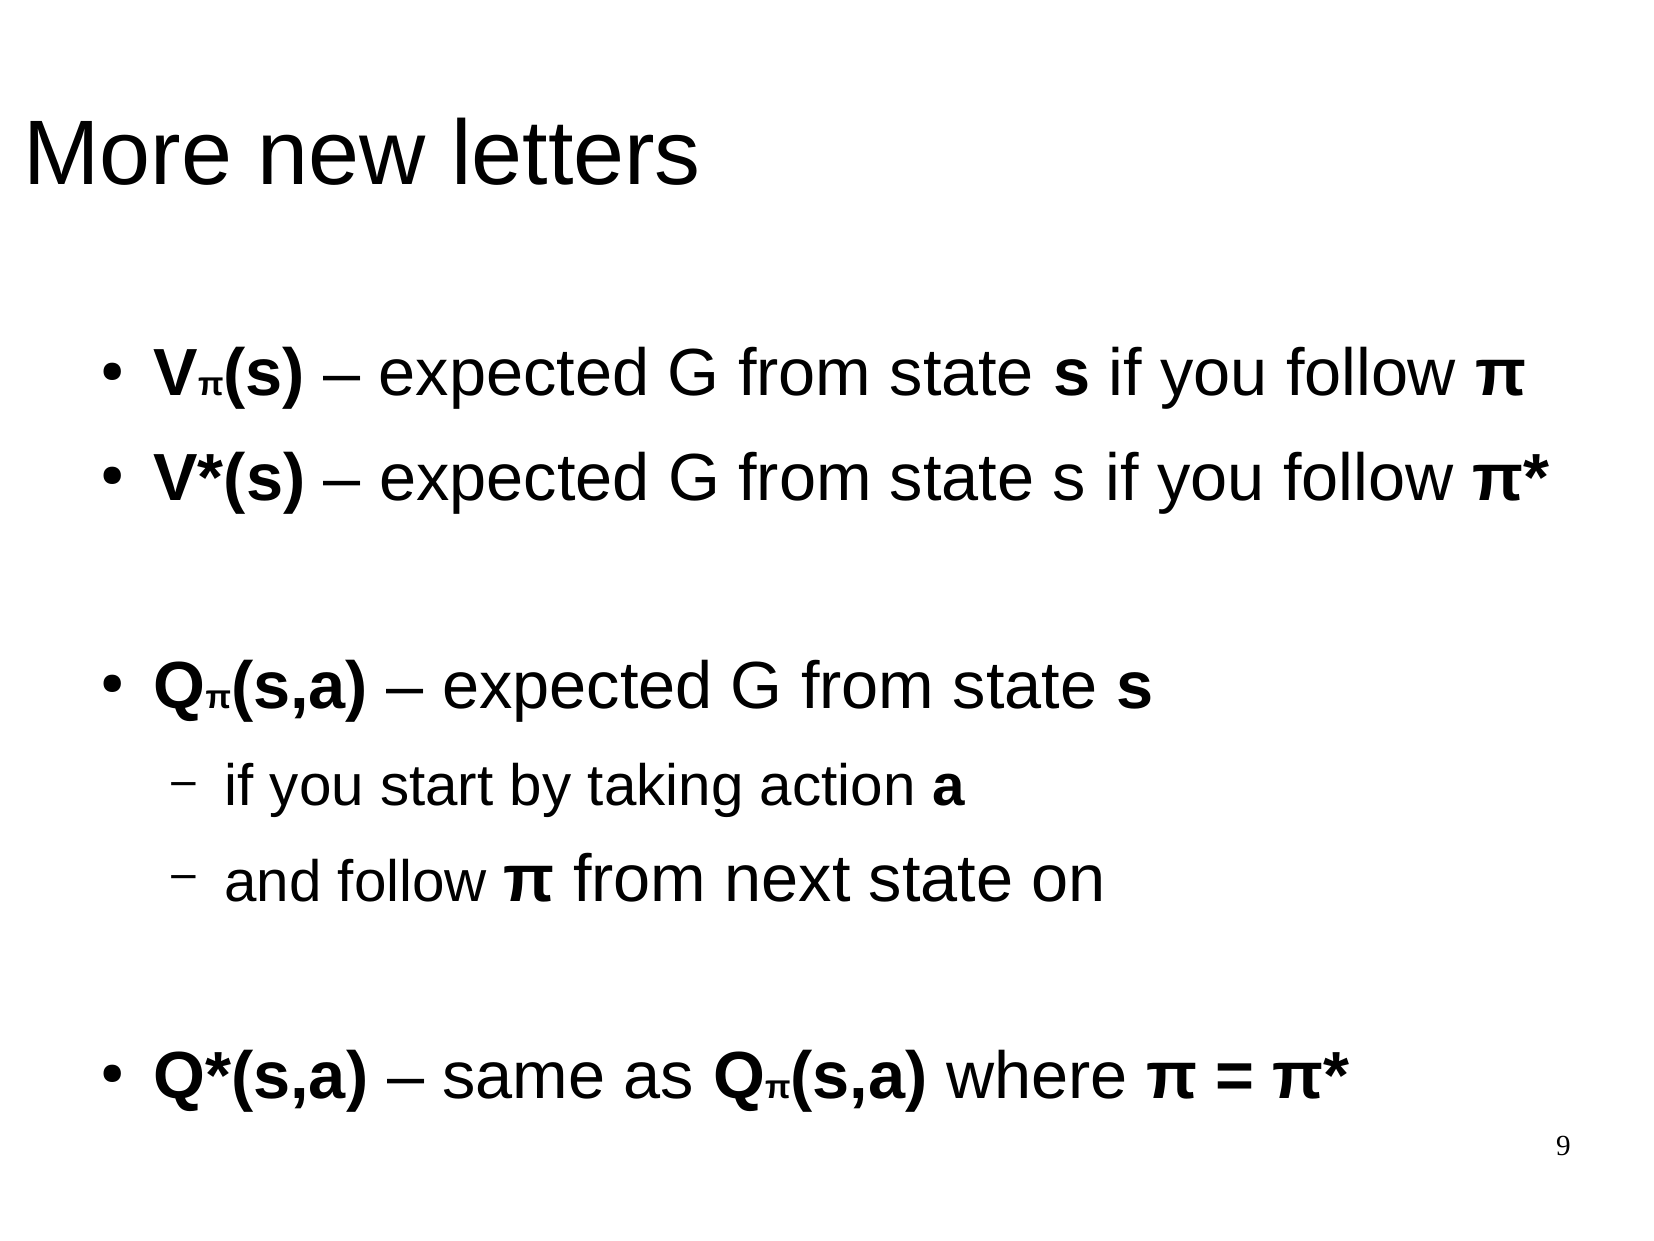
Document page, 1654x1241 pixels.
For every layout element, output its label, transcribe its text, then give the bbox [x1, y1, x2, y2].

title More new letters [23, 49, 1512, 257]
list Vπ(s) – expected G from state s if you follow π V*(s) – expected G from state s if you follow π* Qπ(s,a) – expected G from state s if you start by taking action a and follow π from next state on Q*(s,a) – same as Qπ(s,a) where π = π* [82, 231, 1571, 1182]
